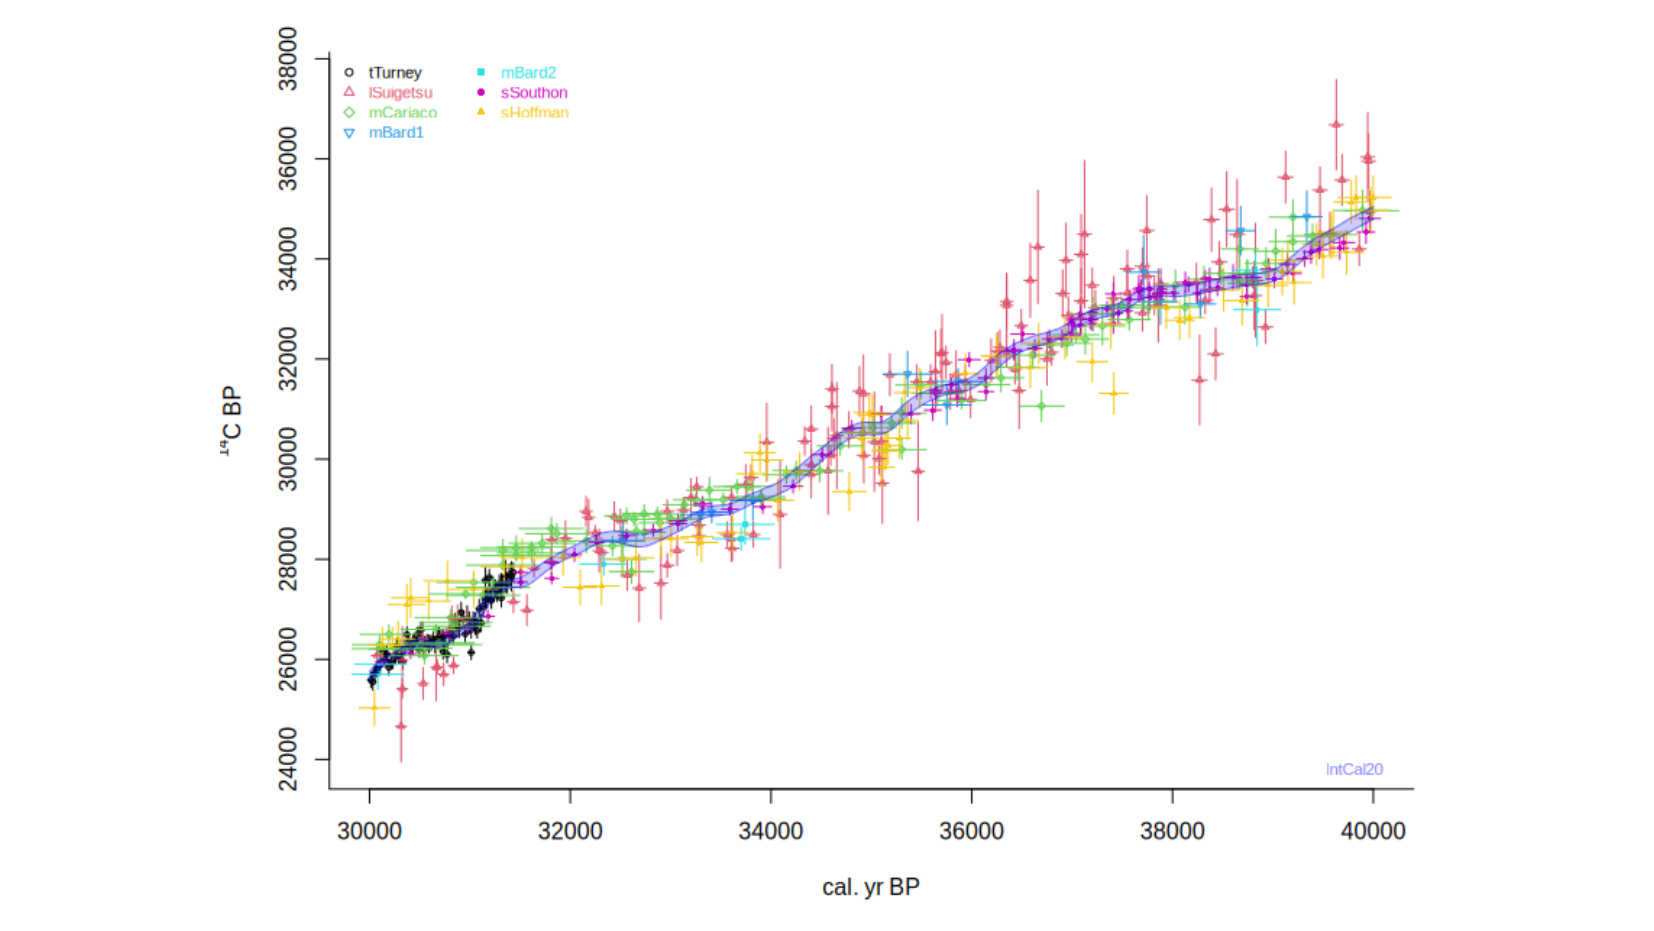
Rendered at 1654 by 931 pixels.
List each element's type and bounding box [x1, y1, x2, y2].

picture [220, 0, 1433, 930]
